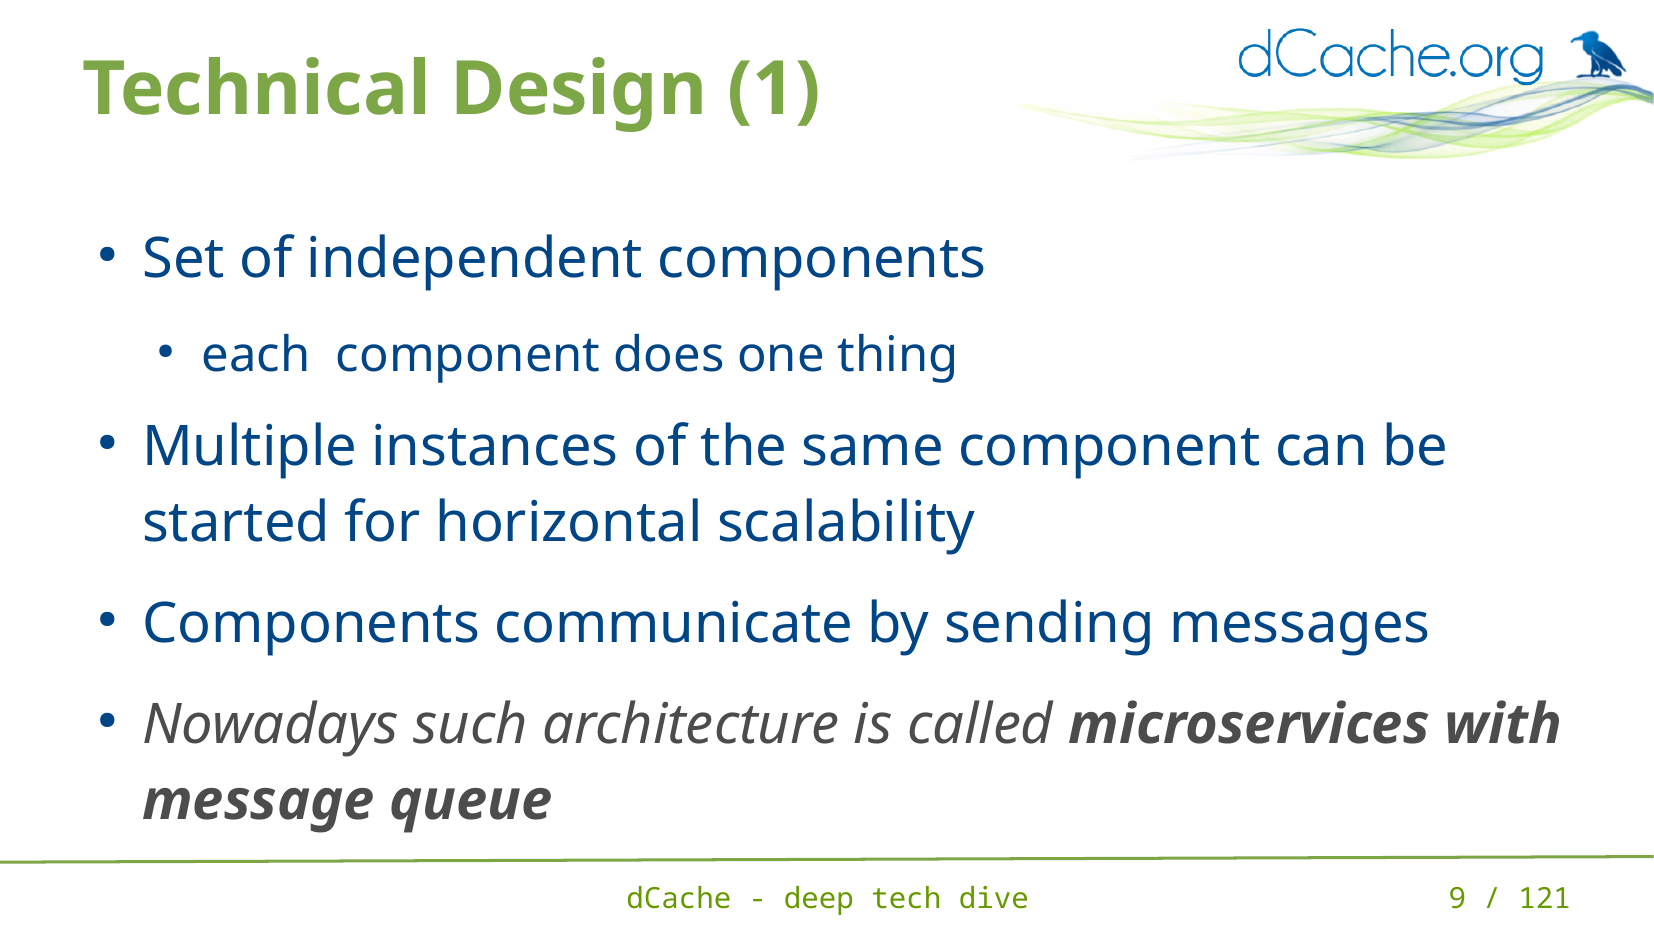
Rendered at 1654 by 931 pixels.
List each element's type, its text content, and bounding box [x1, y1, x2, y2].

picture [956, 16, 1654, 169]
title Technical Design (1) [82, 40, 1605, 131]
list Set of independent components each component does one thing Multiple instances of the same component can be started for horizontal scalability Components communicate by sending messages Nowadays such architecture is called microservices with message queue [82, 217, 1571, 839]
